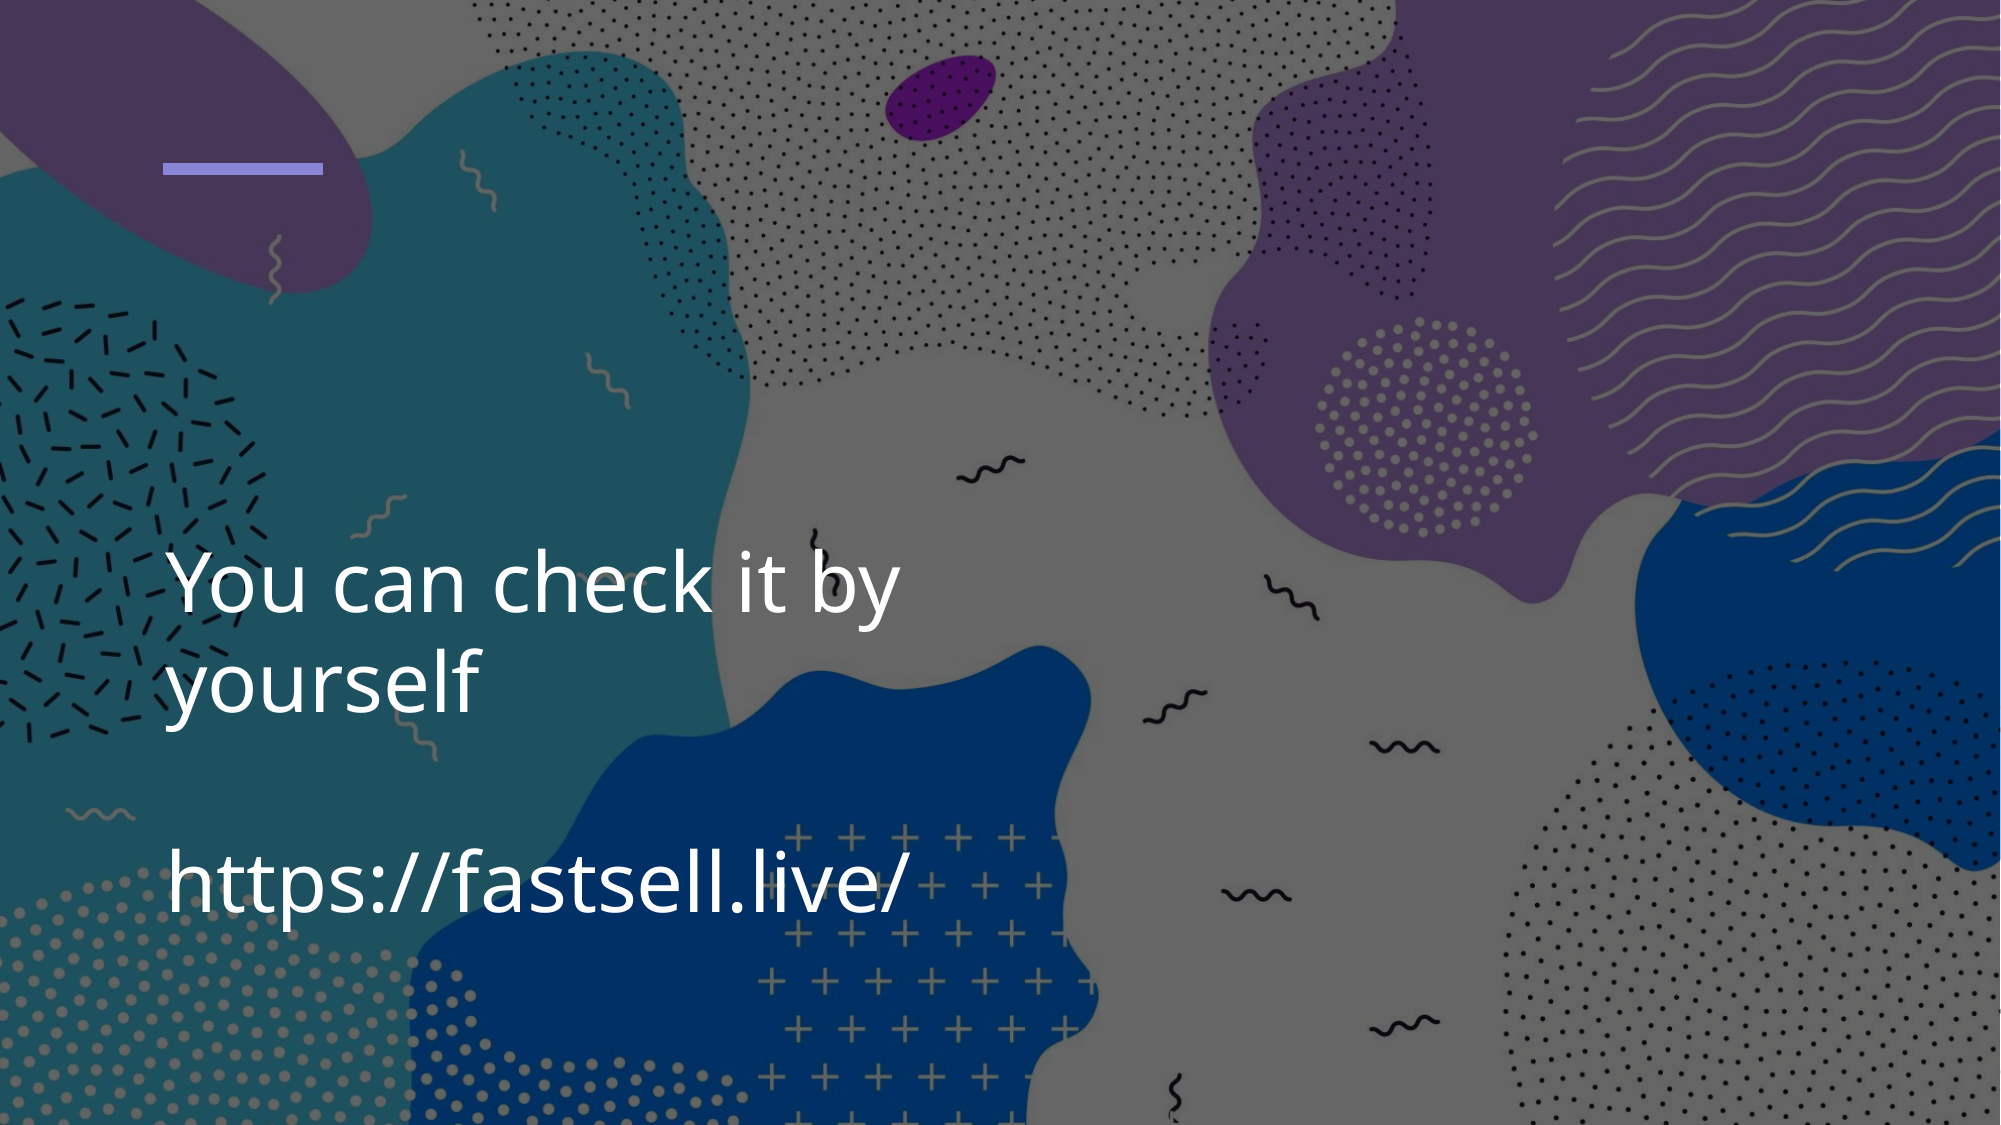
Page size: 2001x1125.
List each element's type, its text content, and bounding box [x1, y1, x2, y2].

title You can check it by yourself https://fastsell.live/ [150, 510, 1224, 951]
picture [0, 0, 2000, 1125]
